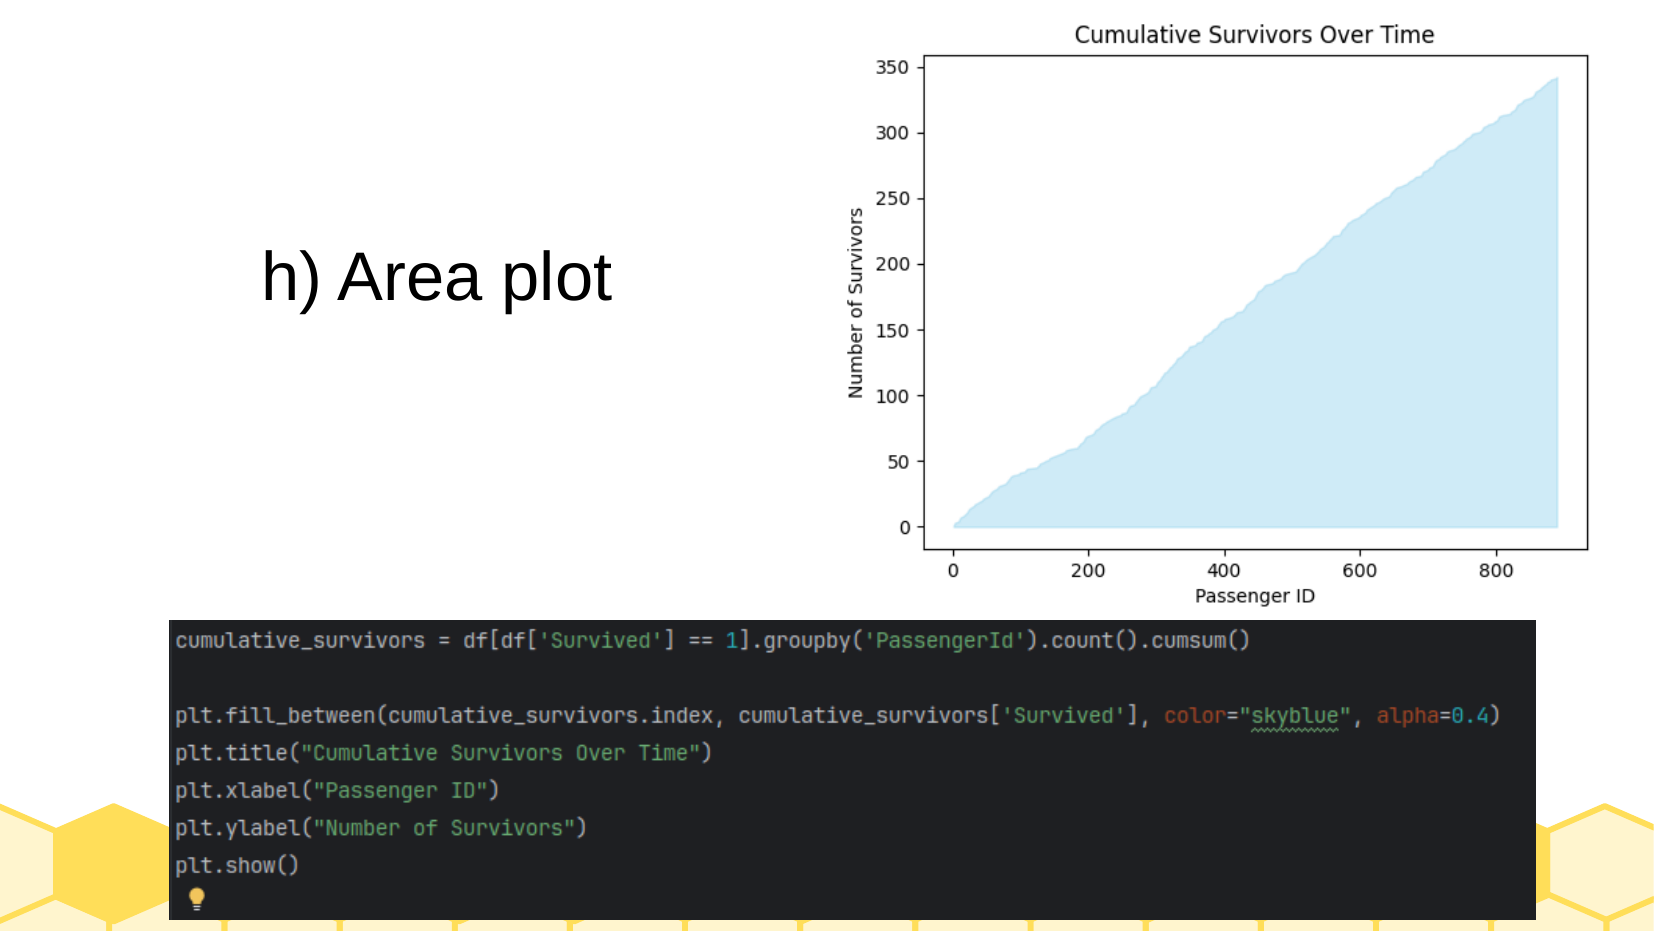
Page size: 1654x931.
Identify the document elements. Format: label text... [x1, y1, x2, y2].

title h) Area plot [0, 199, 826, 355]
picture [826, 0, 1654, 612]
picture [169, 620, 1536, 921]
